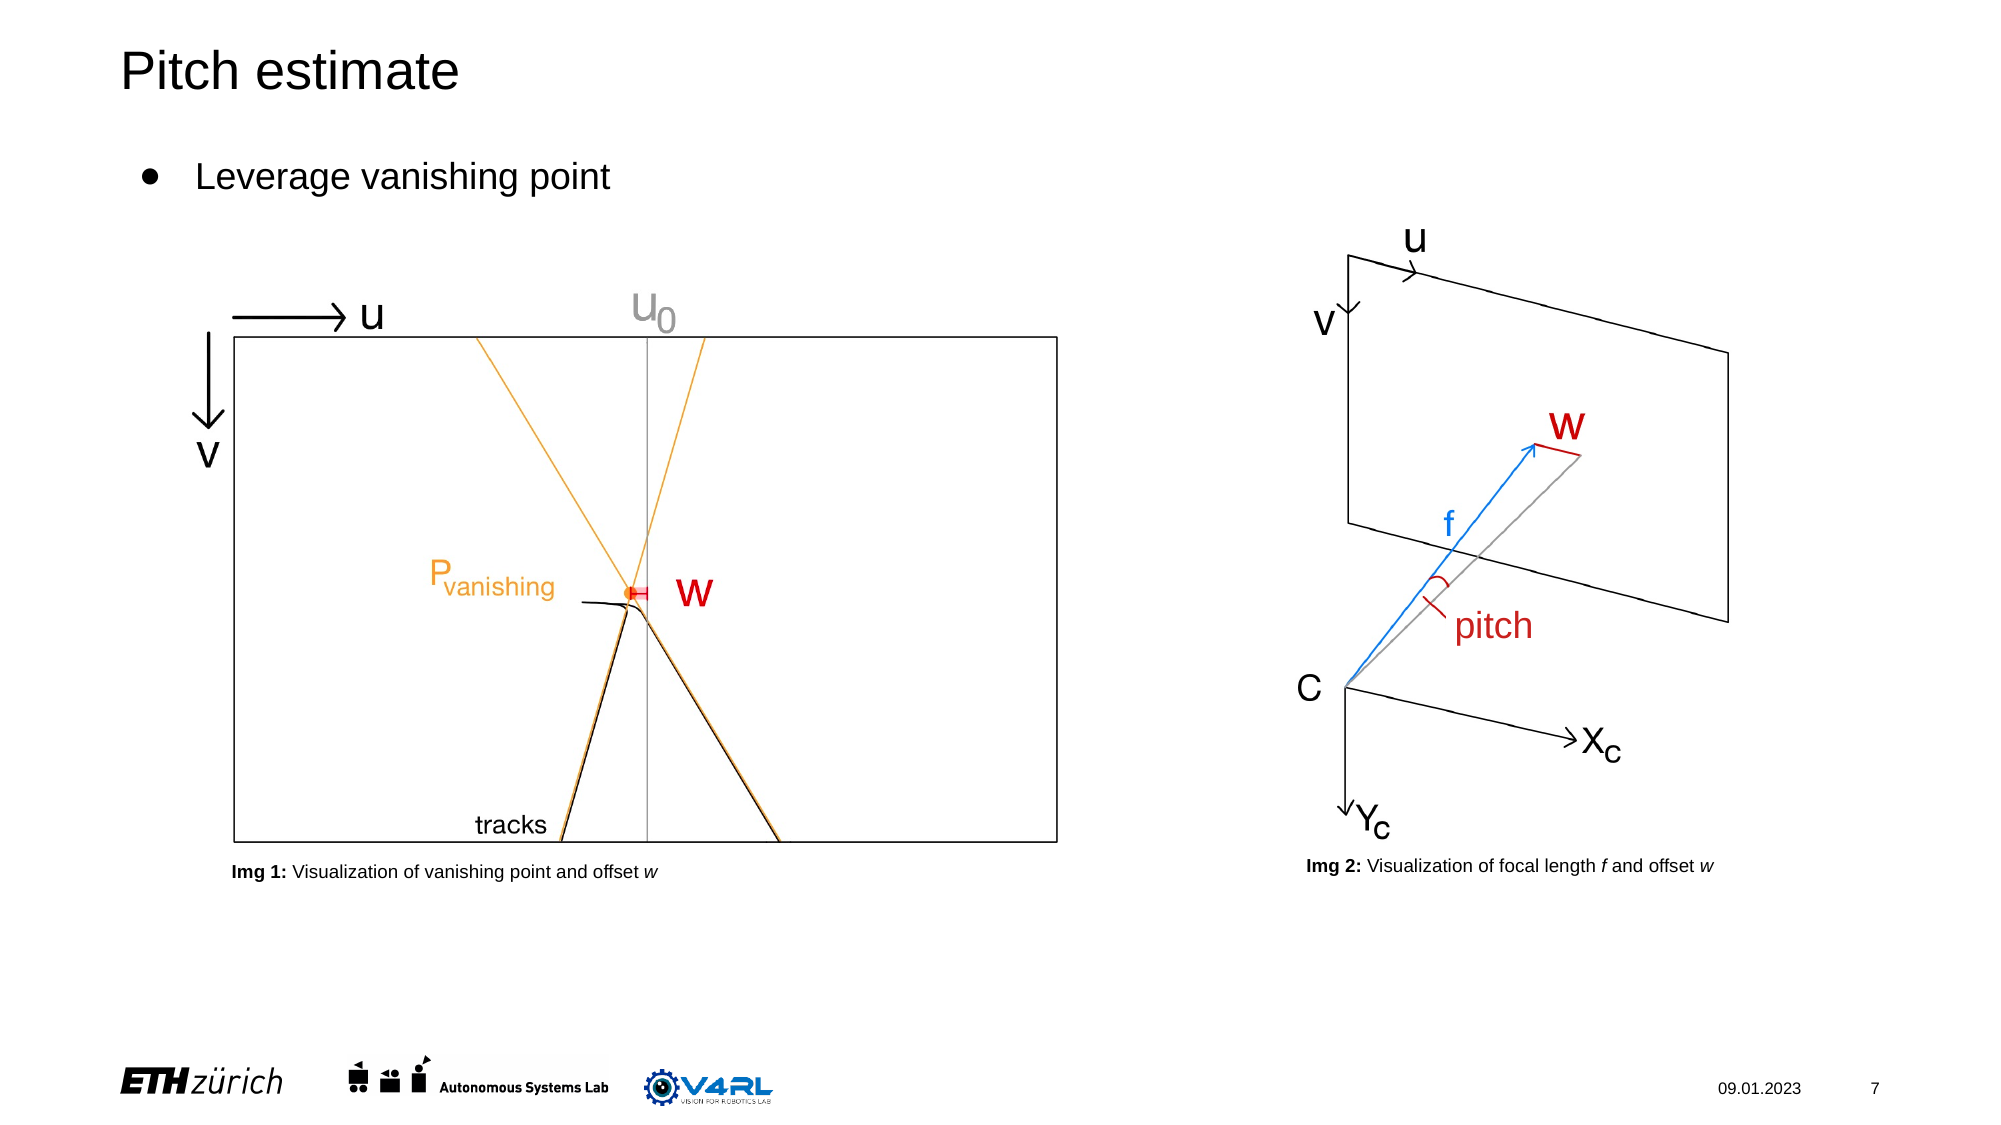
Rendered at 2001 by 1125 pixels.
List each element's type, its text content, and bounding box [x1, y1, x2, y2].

text_box Img 1: Visualization of vanishing point and offset w [216, 851, 957, 898]
picture [120, 1067, 282, 1094]
title Pitch estimate [120, 42, 1880, 191]
picture [644, 1069, 776, 1106]
slide_number 09.01.2023 [1718, 1069, 1819, 1106]
picture [1291, 223, 1748, 839]
picture [188, 283, 1063, 851]
list Leverage vanishing point [120, 129, 1241, 272]
text_box Img 2: Visualization of focal length f and offset w [1291, 839, 1902, 892]
text_box pitch [1446, 602, 1542, 650]
slide_number <number> [1827, 1069, 1880, 1106]
